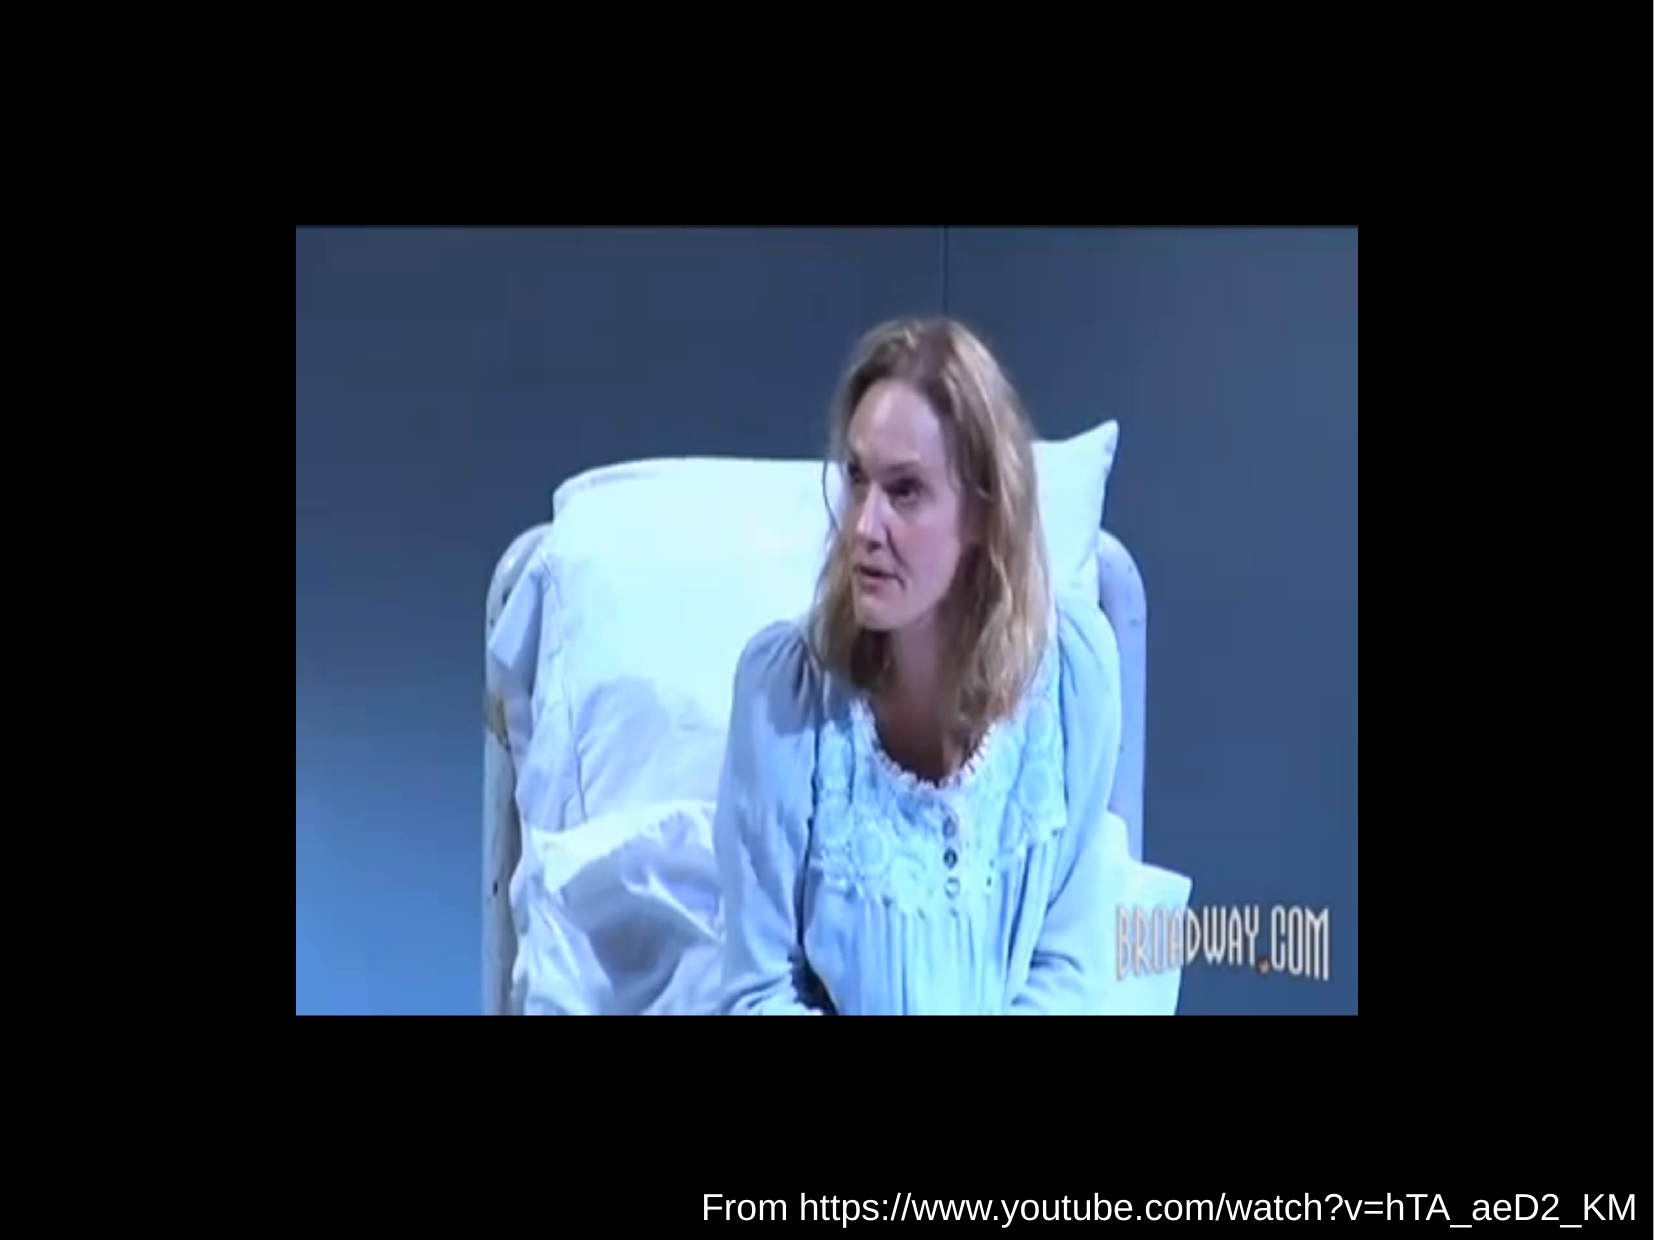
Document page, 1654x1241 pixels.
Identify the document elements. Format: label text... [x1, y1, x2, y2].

text_box From https://www.youtube.com/watch?v=hTA_aeD2_KM [686, 1179, 1653, 1236]
text_box [295, 221, 1359, 1019]
